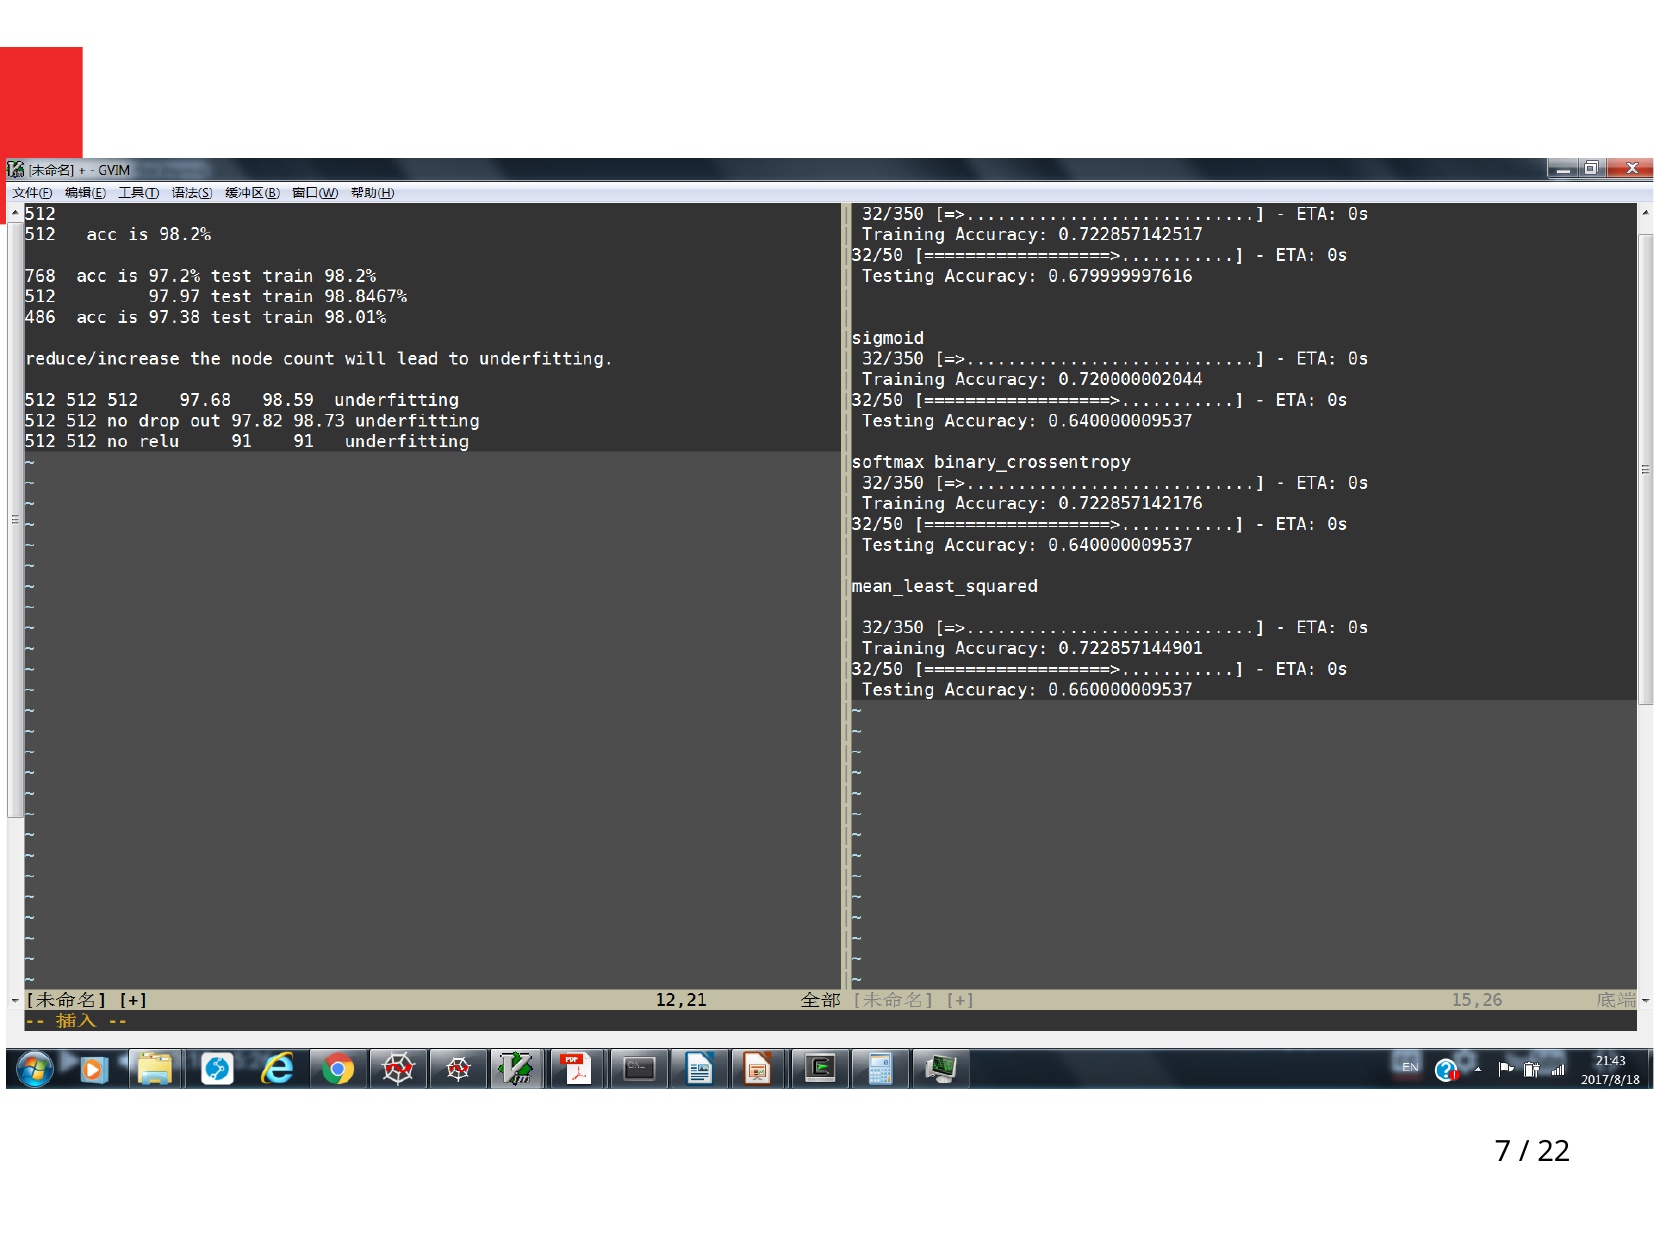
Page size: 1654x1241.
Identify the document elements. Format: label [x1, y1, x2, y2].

picture [6, 158, 1654, 1089]
